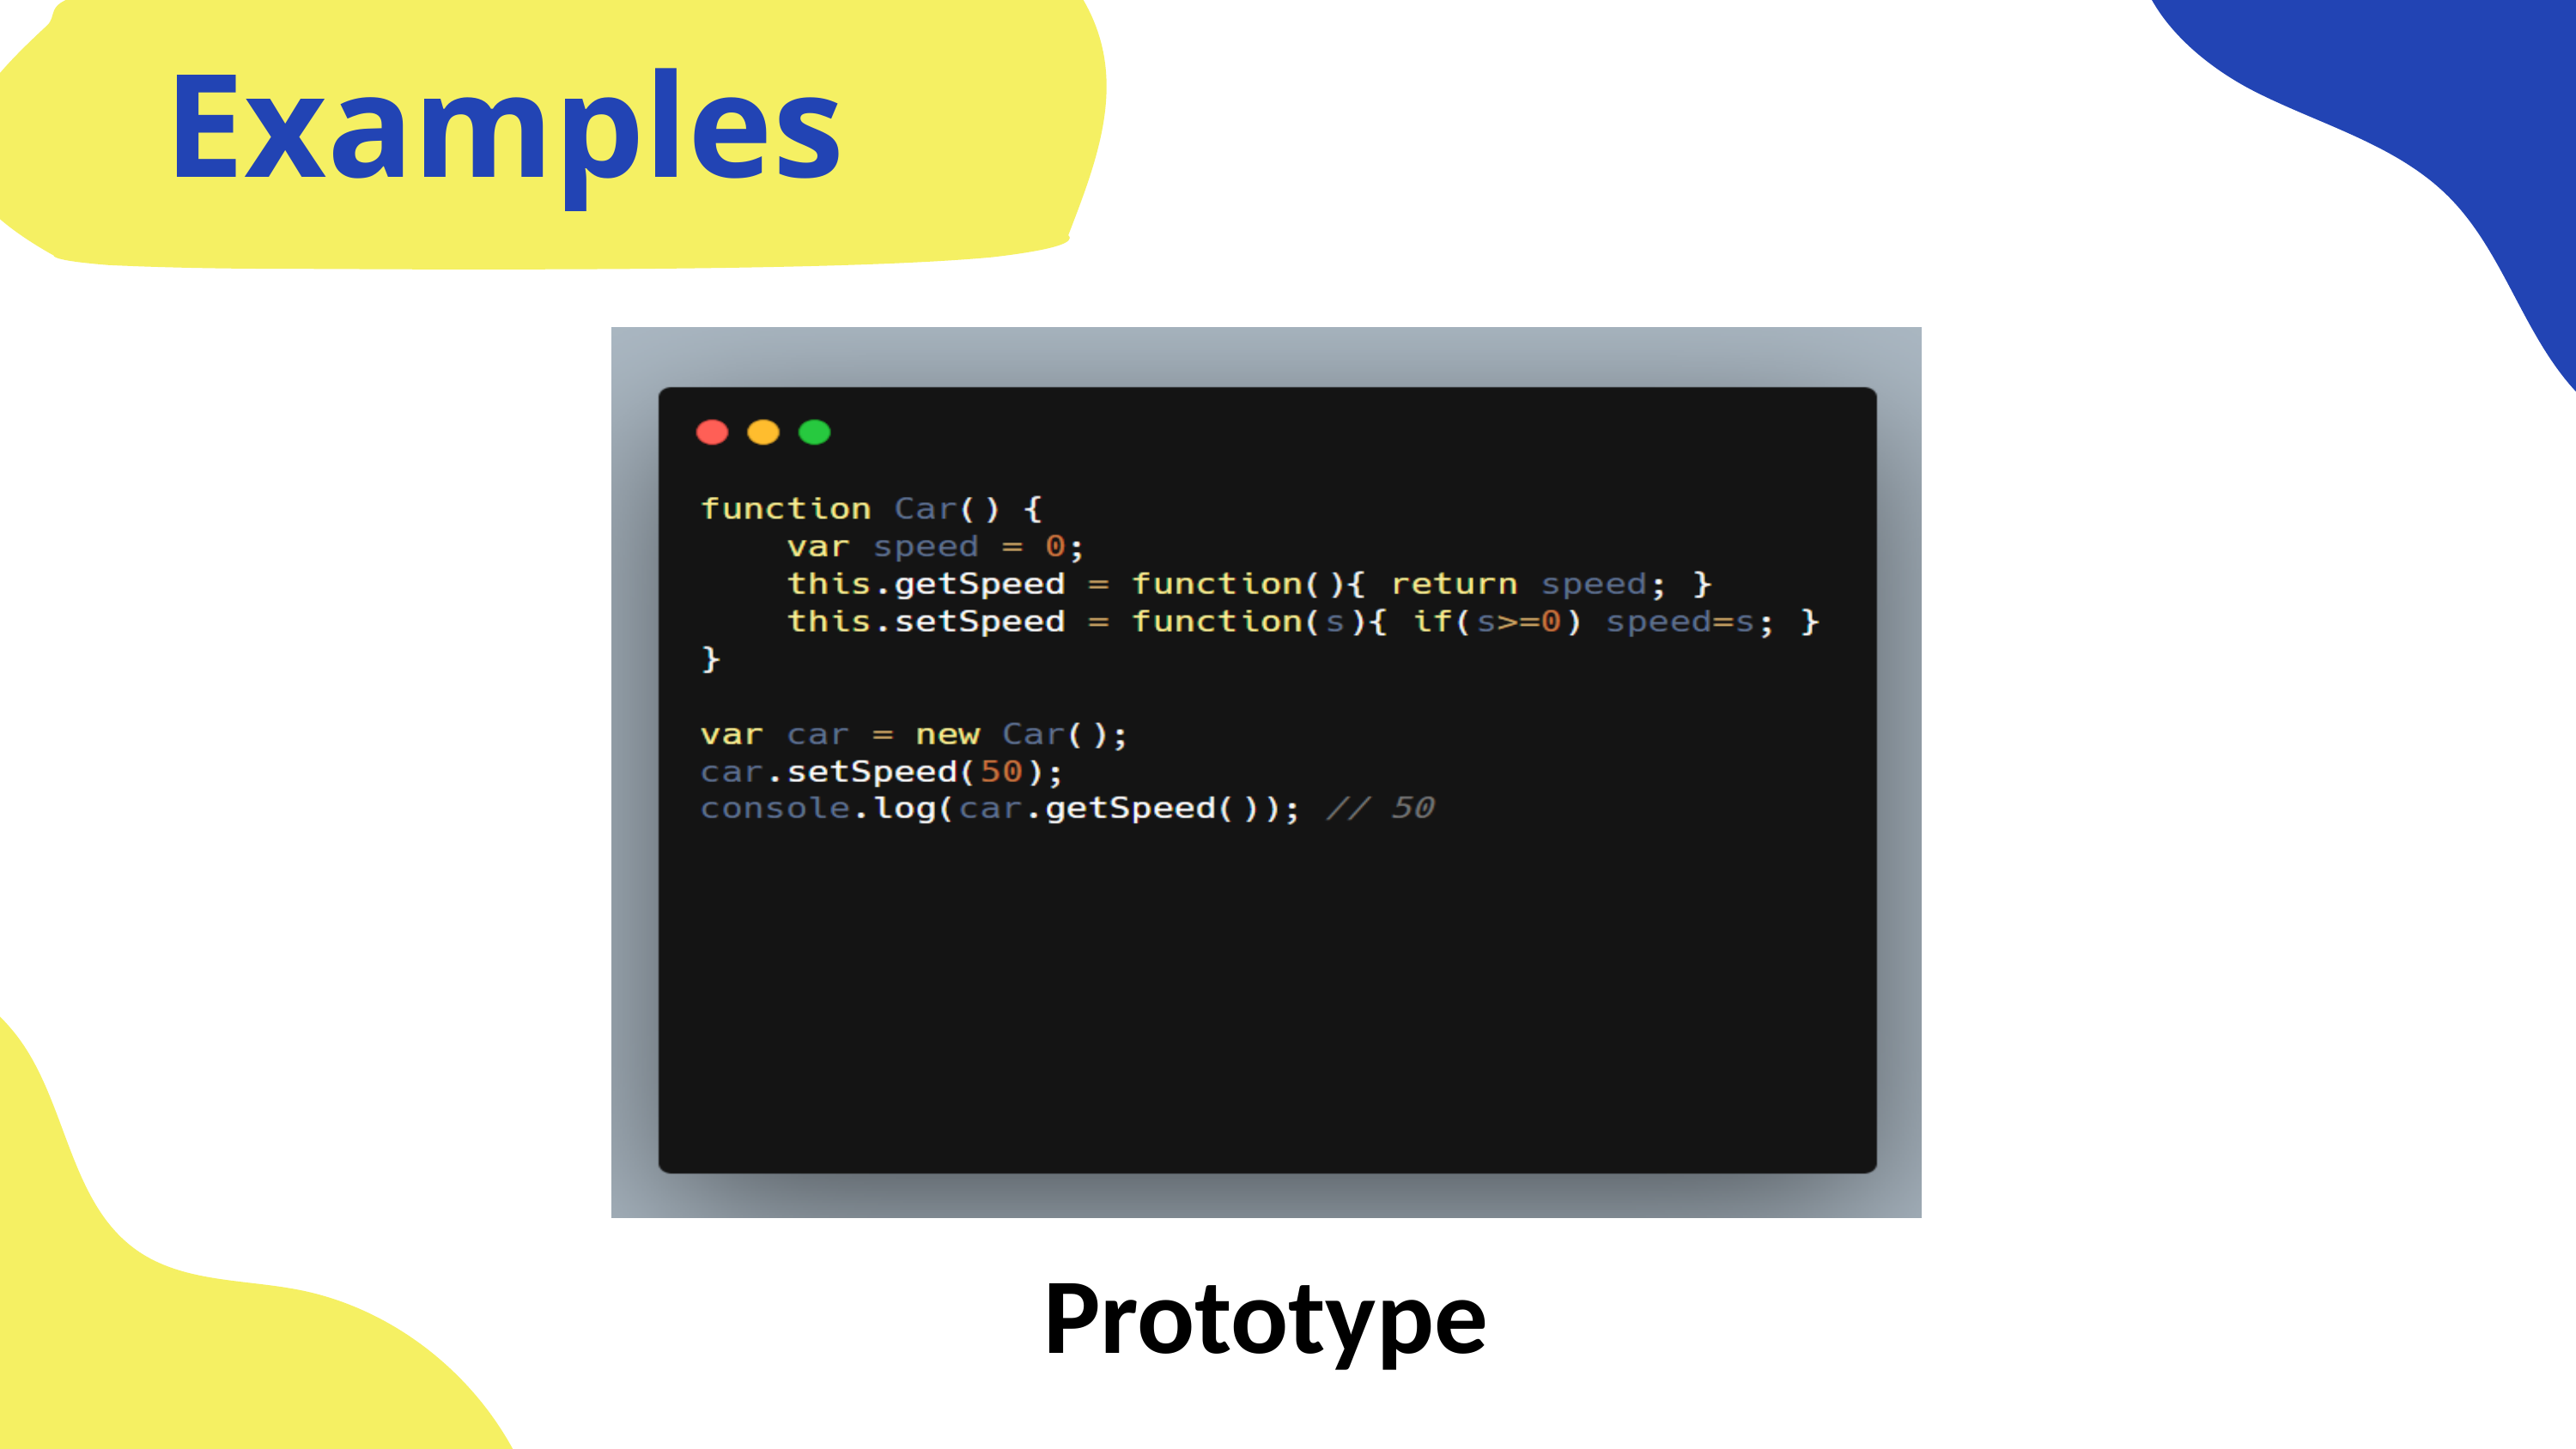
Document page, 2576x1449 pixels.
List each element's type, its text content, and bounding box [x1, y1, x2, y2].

text_box Examples [0, 5, 1048, 196]
picture [611, 327, 1922, 1218]
text_box [2140, 0, 2576, 495]
text_box Prototype [1030, 1239, 1740, 1383]
text_box [0, 0, 1186, 274]
text_box [0, 914, 545, 1449]
